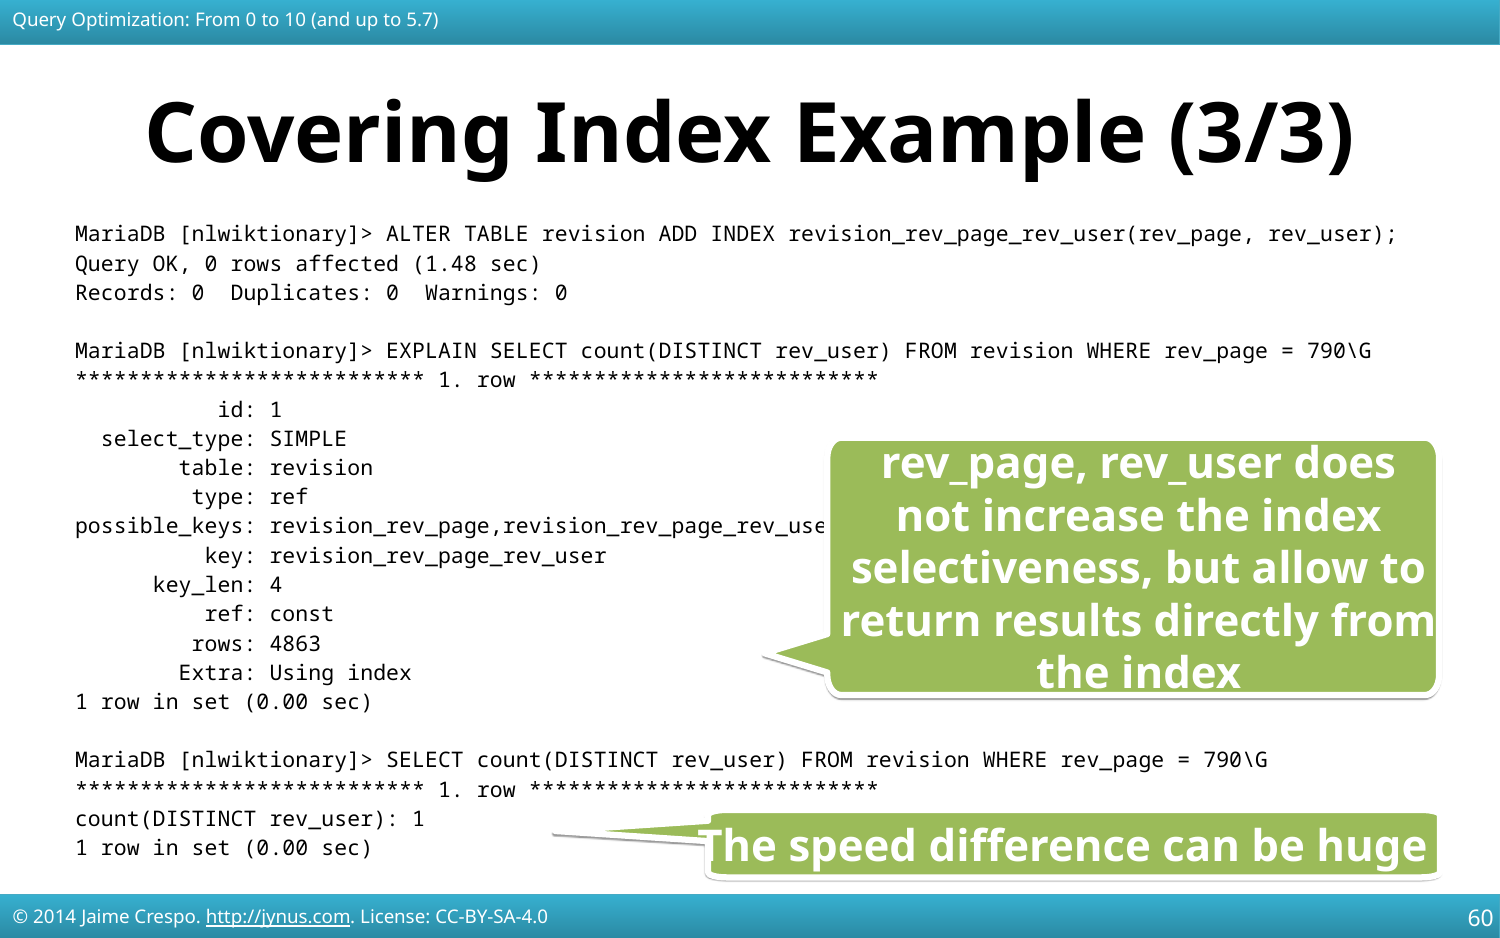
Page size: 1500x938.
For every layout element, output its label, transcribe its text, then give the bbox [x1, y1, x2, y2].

list MariaDB [nlwiktionary]> ALTER TABLE revision ADD INDEX revision_rev_page_rev_user(rev_page, rev_user); Query OK, 0 rows affected (1.48 sec) Records: 0 Duplicates: 0 Warnings: 0 MariaDB [nlwiktionary]> EXPLAIN SELECT count(DISTINCT rev_user) FROM revision WHERE rev_page = 790\G *************************** 1. row *************************** id: 1 select_type: SIMPLE table: revision type: ref possible_keys: revision_rev_page,revision_rev_page_rev_user key: revision_rev_page_rev_user key_len: 4 ref: const rows: 4863 Extra: Using index 1 row in set (0.00 sec) MariaDB [nlwiktionary]> SELECT count(DISTINCT rev_user) FROM revision WHERE rev_page = 790\G *************************** 1. row *************************** count(DISTINCT rev_user): 1 1 row in set (0.00 sec) [75, 218, 1425, 876]
slide_number [1389, 896, 1490, 935]
text_box rev_page, rev_user does not increase the index selectiveness, but allow to return results directly from the index [764, 437, 1440, 696]
text_box The speed difference can be huge [555, 809, 1441, 878]
title Covering Index Example (3/3) [75, 51, 1425, 209]
